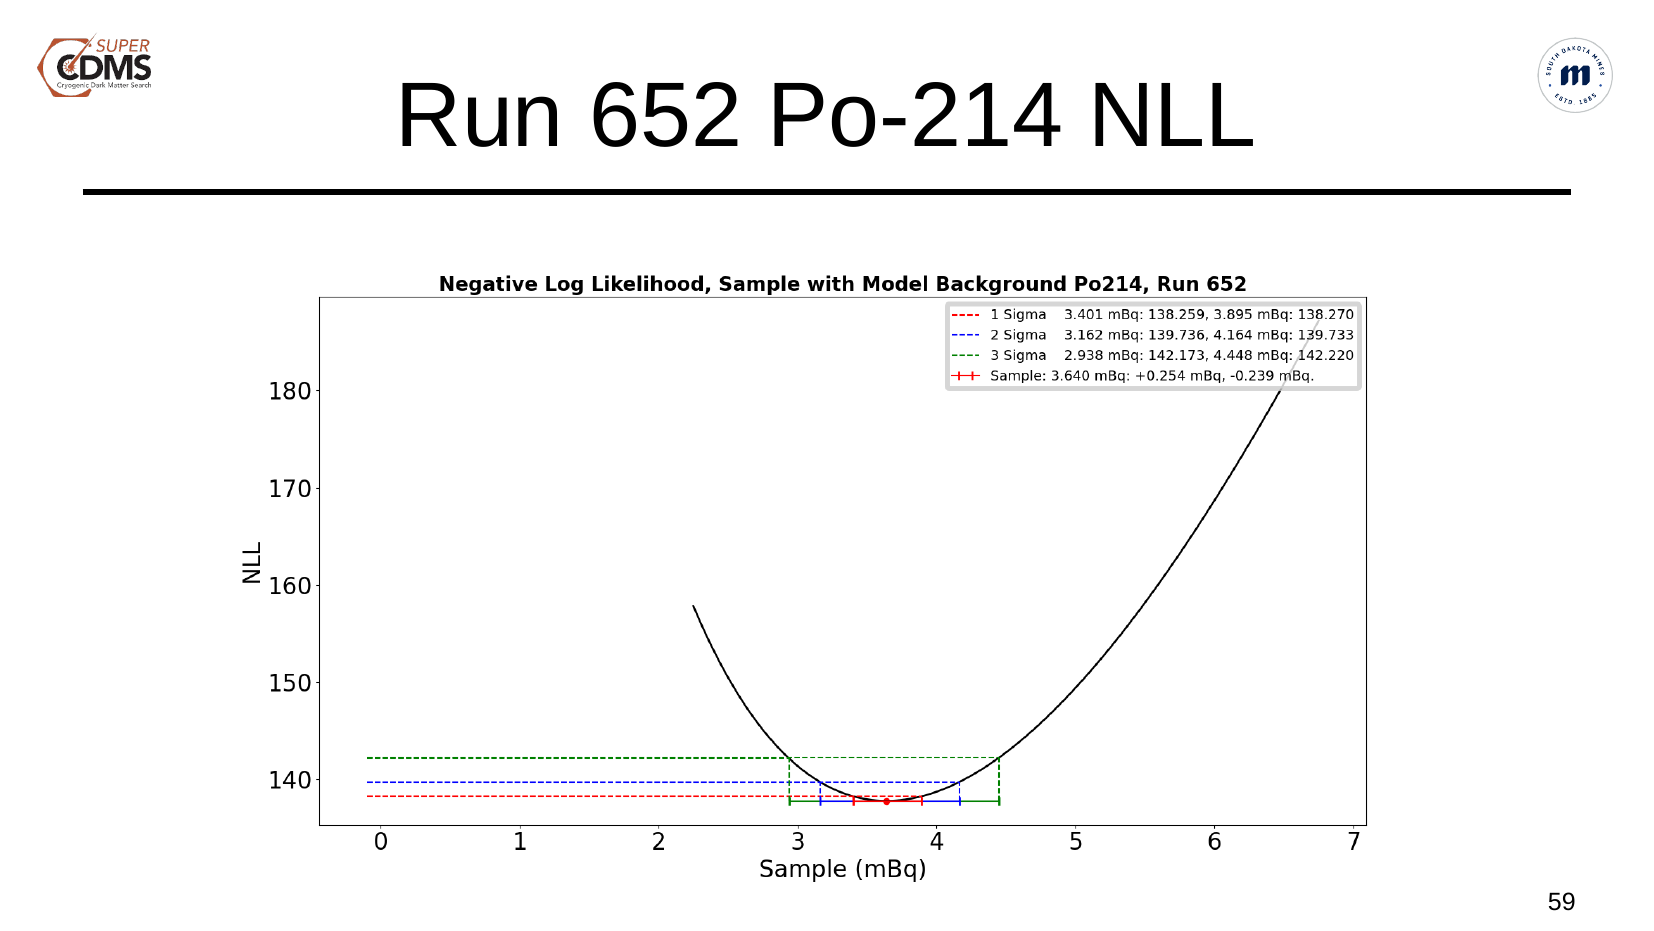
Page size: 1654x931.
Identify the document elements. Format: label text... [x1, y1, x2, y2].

picture [37, 32, 151, 97]
picture [150, 214, 1501, 901]
picture [1571, 37, 1613, 113]
title Run 652 Po-214 NLL [82, 37, 1571, 193]
